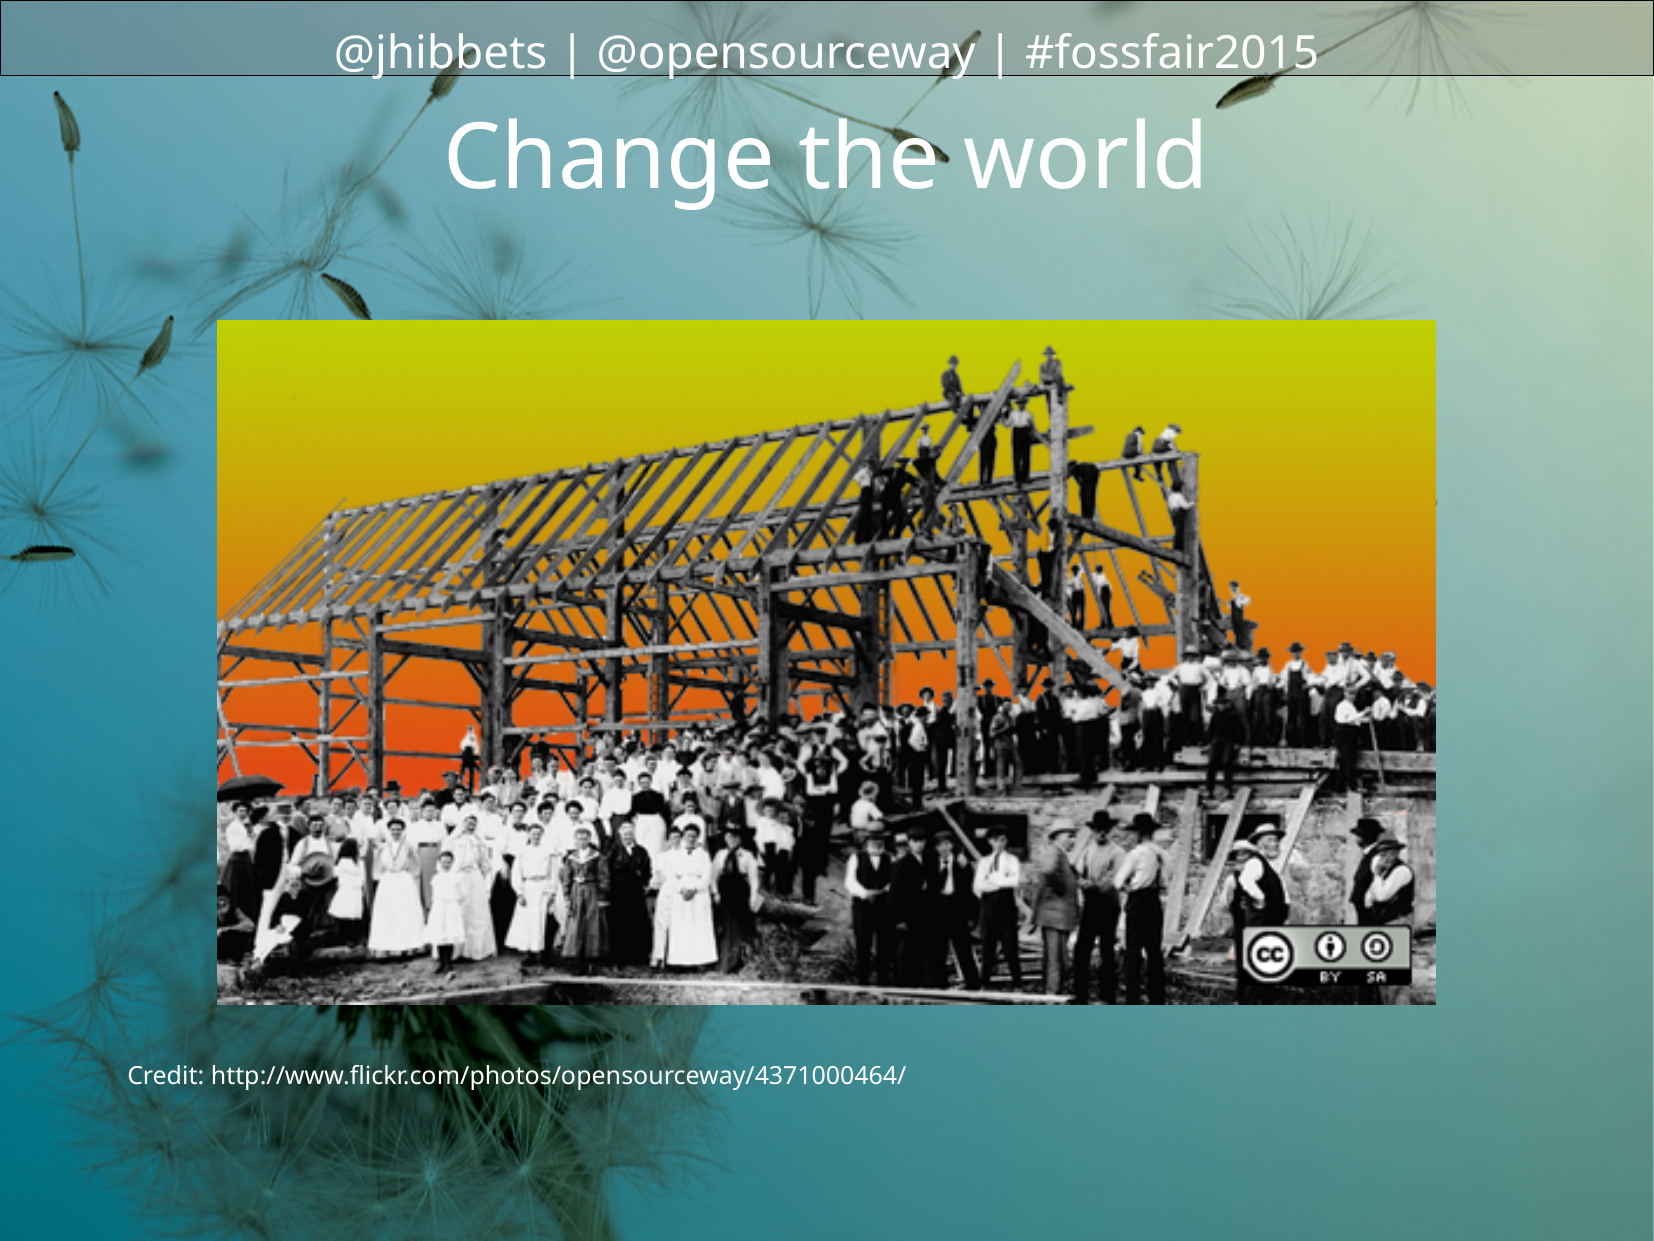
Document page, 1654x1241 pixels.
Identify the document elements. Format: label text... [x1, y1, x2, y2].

title Change the world [82, 49, 1571, 257]
picture [0, 76, 1654, 1241]
text_box Credit: http://www.flickr.com/photos/opensourceway/4371000464/ [112, 1050, 935, 1091]
